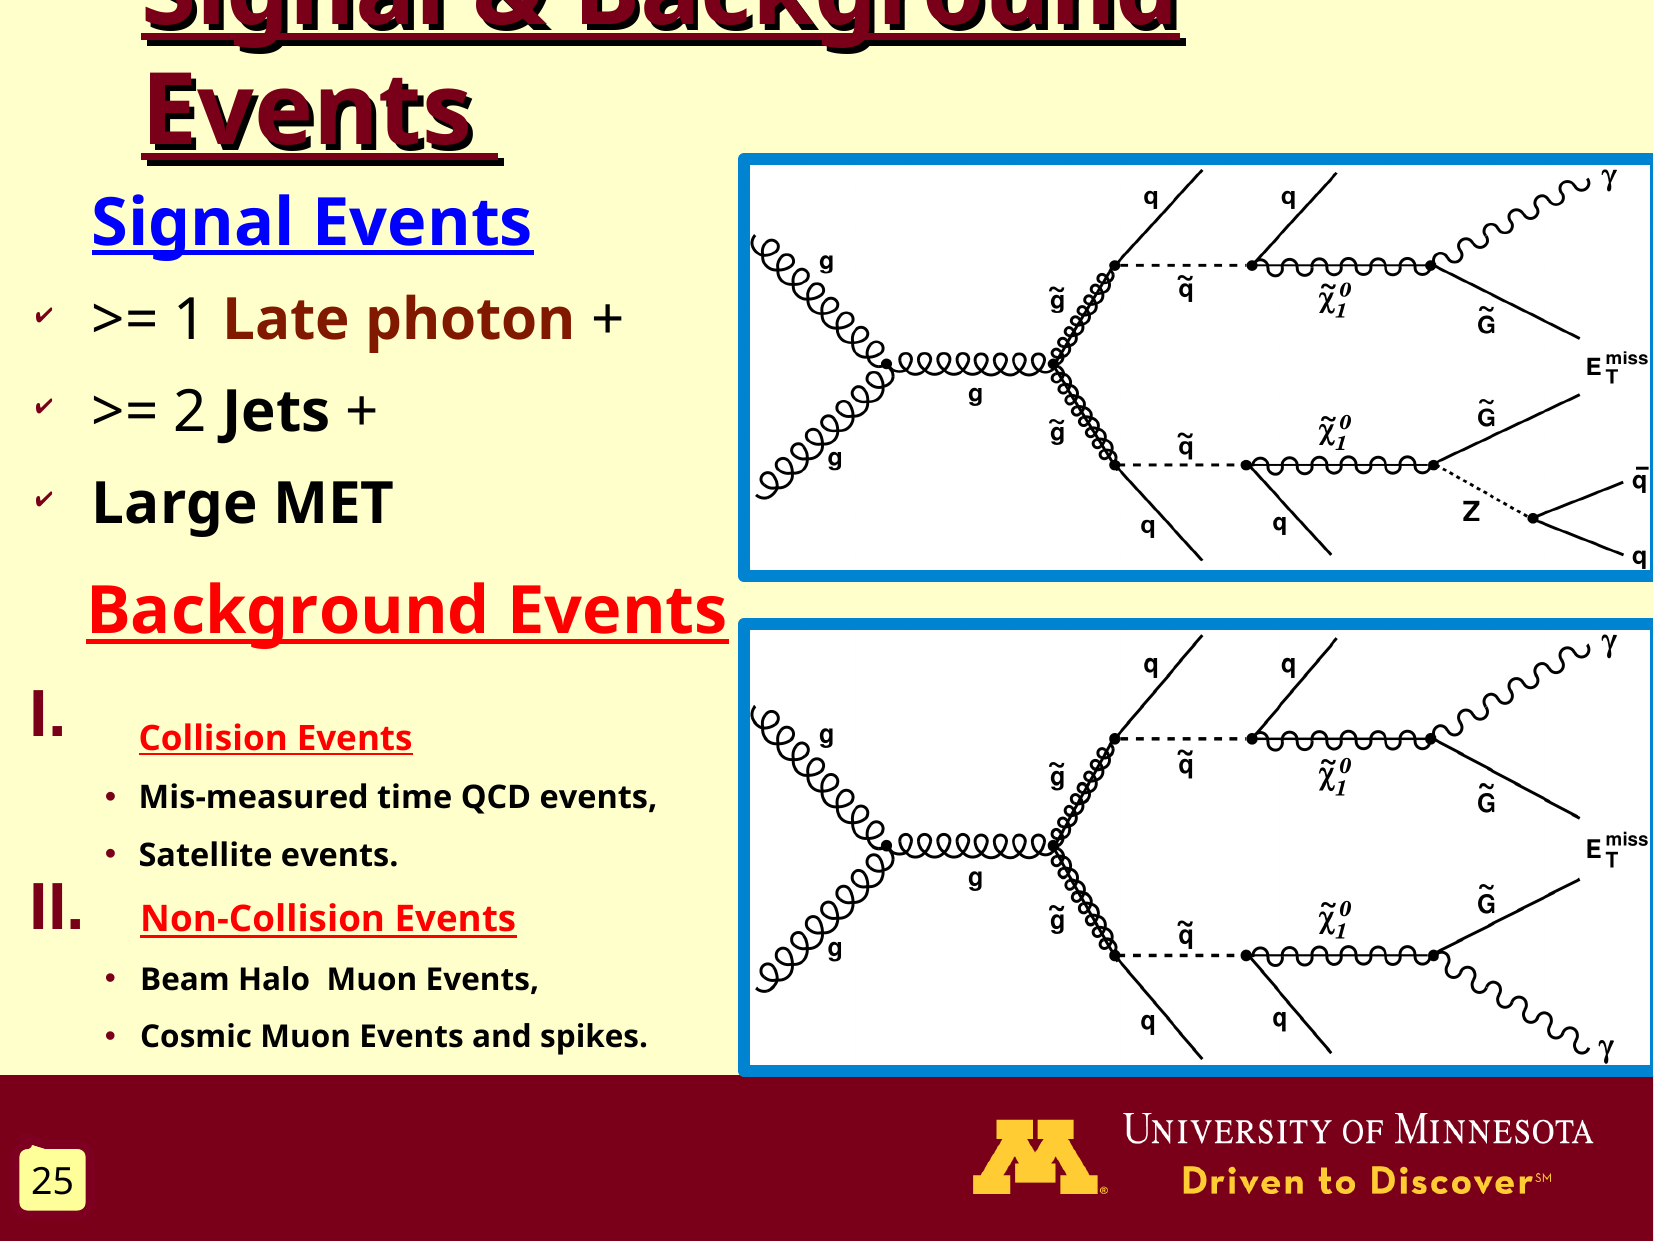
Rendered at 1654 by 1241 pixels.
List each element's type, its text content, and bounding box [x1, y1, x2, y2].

title Signal & Background Events [126, 0, 1532, 113]
list Collision Events Mis-measured time QCD events, Satellite events. [90, 705, 738, 885]
list Signal Events >= 1 Late photon + >= 2 Jets + Large MET [15, 165, 738, 555]
picture [0, 1075, 1654, 1241]
list Non-Collision Events Beam Halo Muon Events, Cosmic Muon Events and spikes. [90, 885, 738, 1066]
text_box 25 [15, 1137, 91, 1216]
list Background Events [15, 555, 751, 1066]
picture [750, 165, 1651, 571]
picture [750, 630, 1651, 1066]
